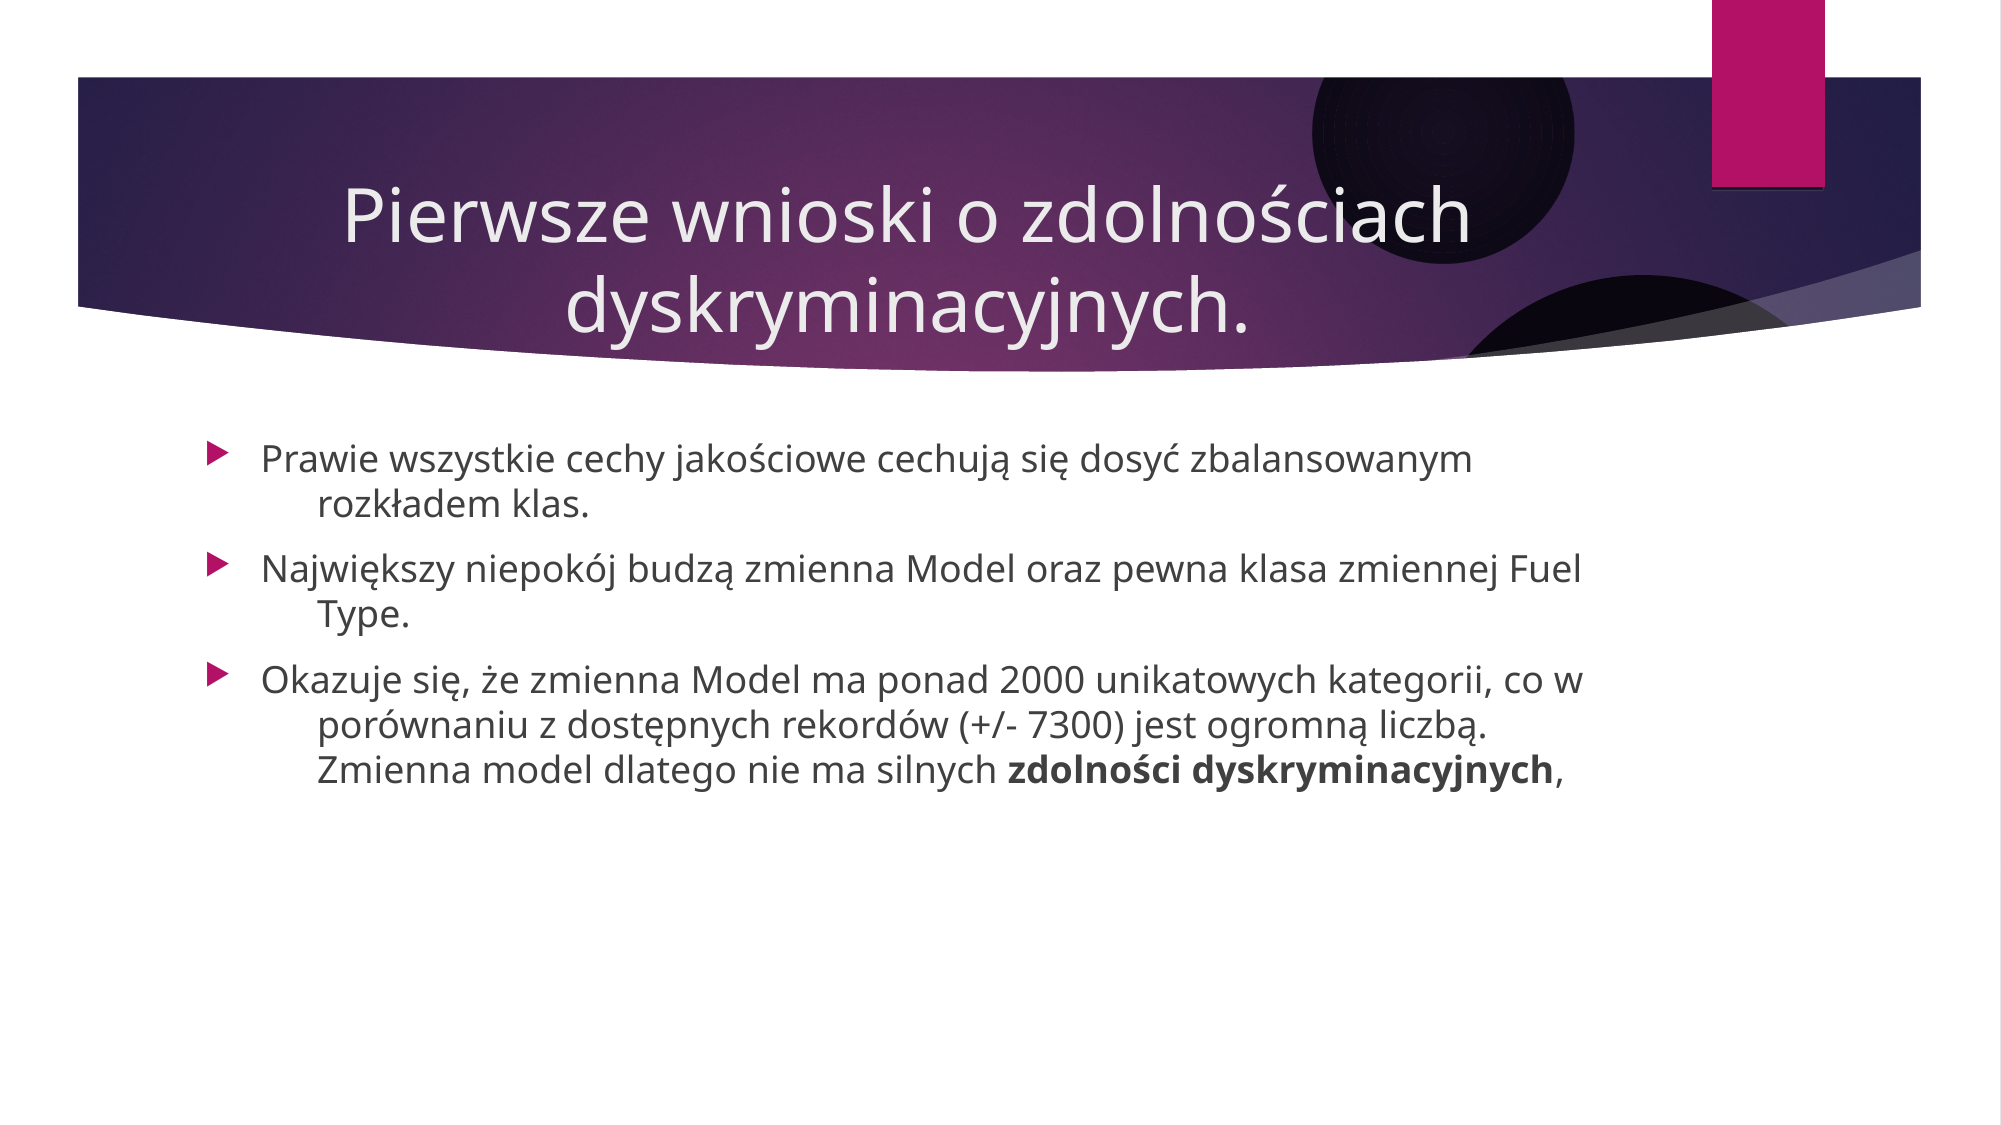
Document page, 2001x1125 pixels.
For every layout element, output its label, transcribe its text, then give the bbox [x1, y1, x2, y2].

list Prawie wszystkie cechy jakościowe cechują się dosyć zbalansowanym rozkładem klas. Największy niepokój budzą zmienna Model oraz pewna klasa zmiennej Fuel Type. Okazuje się, że zmienna Model ma ponad 2000 unikatowych kategorii, co w porównaniu z dostępnych rekordów (+/- 7300) jest ogromną liczbą. Zmienna model dlatego nie ma silnych zdolności dyskryminacyjnych, [189, 427, 1638, 988]
title Pierwsze wnioski o zdolnościach dyskryminacyjnych. [189, 159, 1627, 276]
